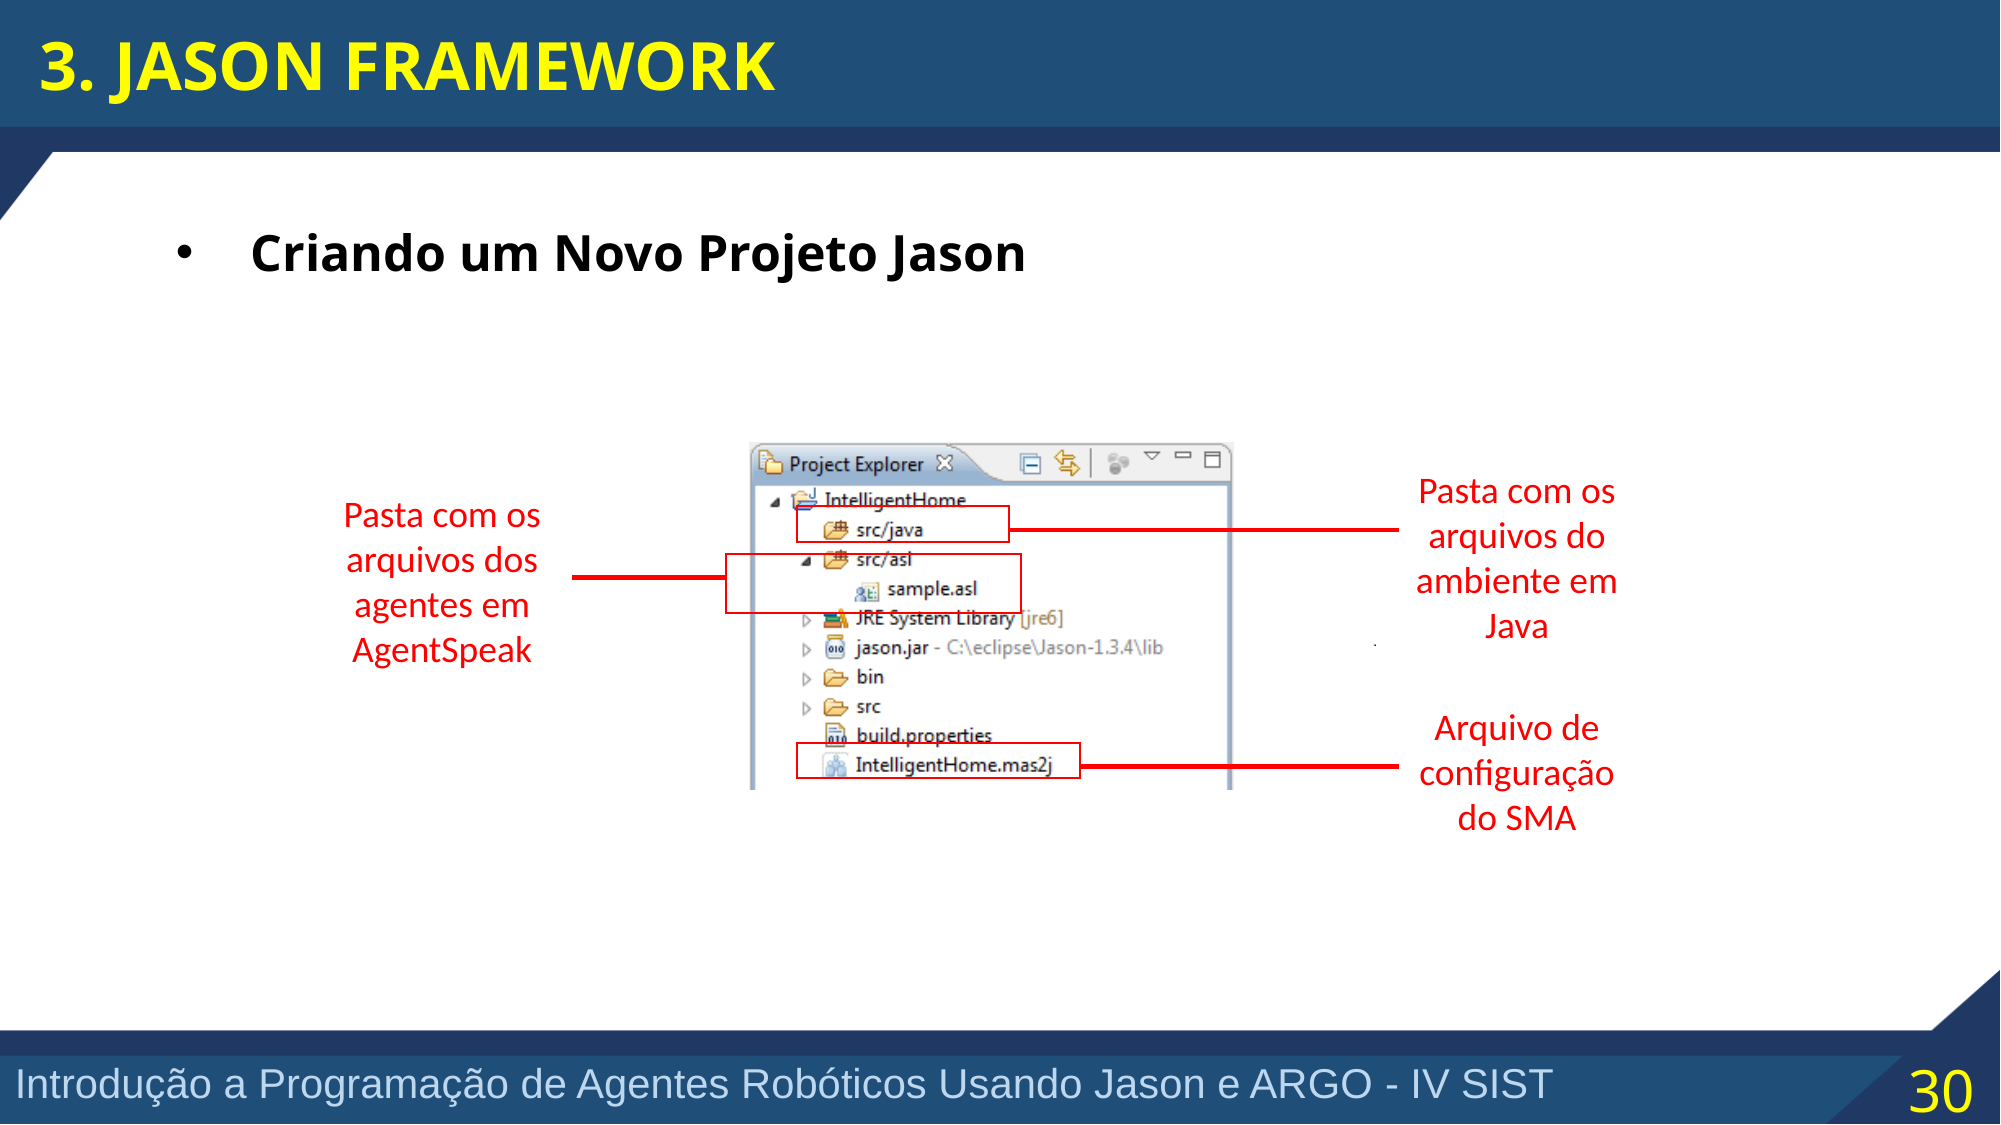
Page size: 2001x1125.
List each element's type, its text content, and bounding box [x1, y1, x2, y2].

text_box Pasta com os arquivos do ambiente em Java [1399, 459, 1636, 654]
picture [0, 0, 2000, 1124]
text_box Criando um Novo Projeto Jason [161, 214, 1437, 290]
text_box Pasta com os arquivos dos agentes em AgentSpeak [324, 482, 561, 678]
text_box Arquivo de configuração do SMA [1399, 695, 1636, 846]
text_box 3. JASON FRAMEWORK [24, 16, 2000, 112]
